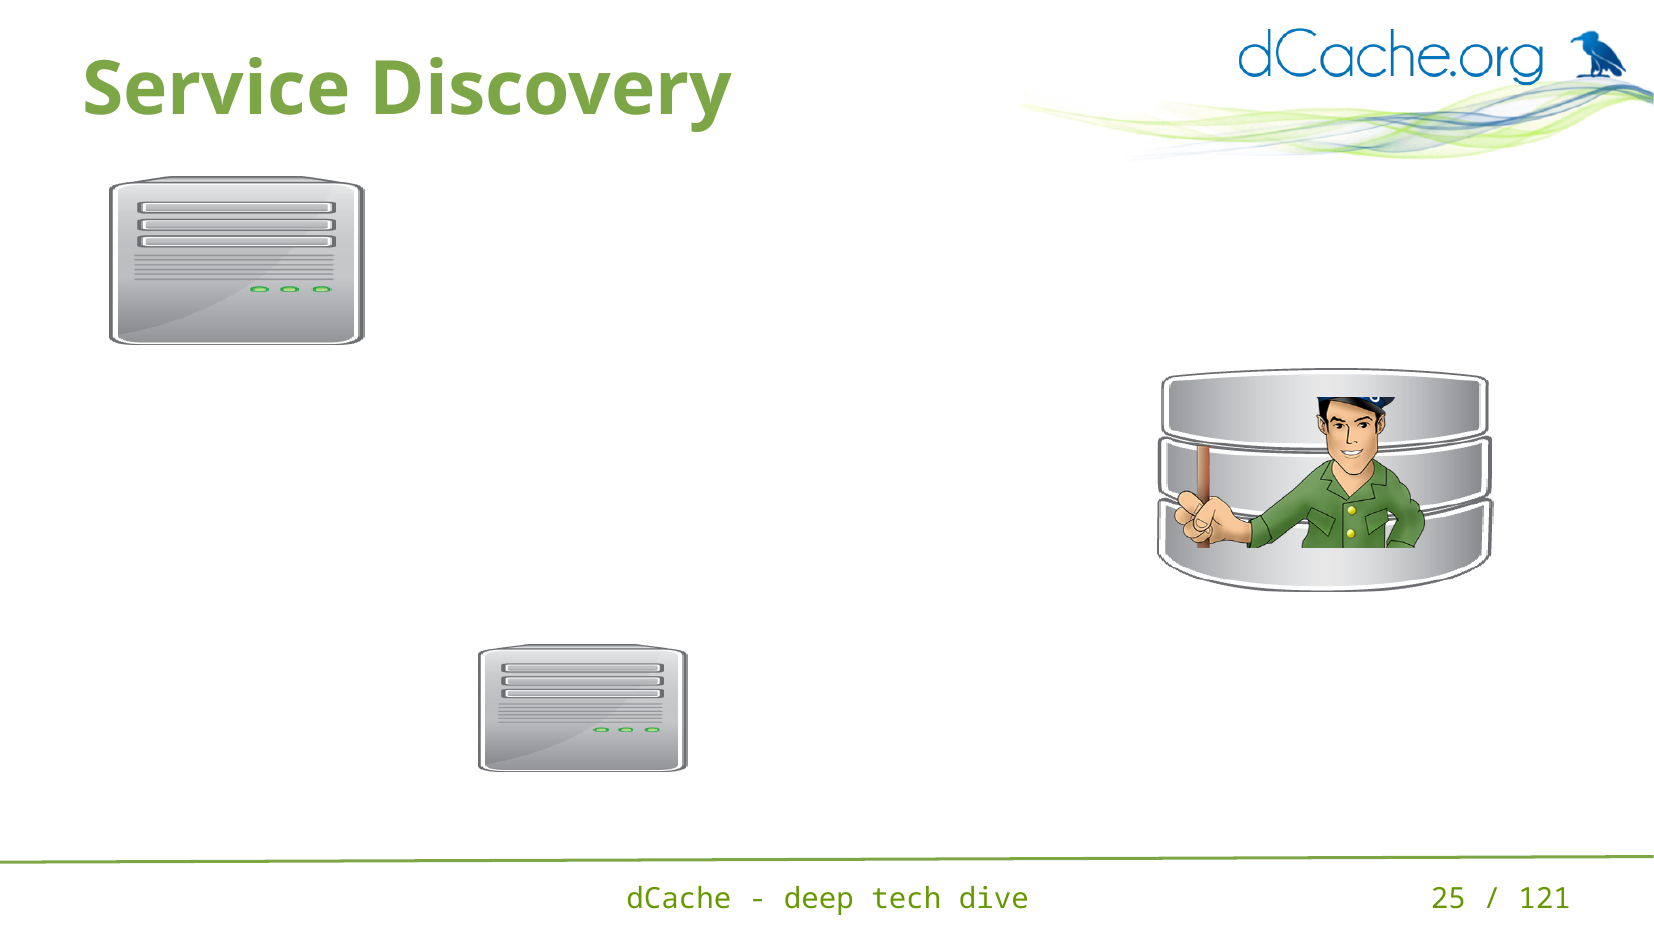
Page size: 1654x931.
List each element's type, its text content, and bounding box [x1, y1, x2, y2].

picture [1157, 368, 1494, 592]
picture [478, 644, 688, 772]
title Service Discovery [82, 40, 1605, 131]
picture [956, 16, 1654, 169]
picture [109, 176, 365, 345]
